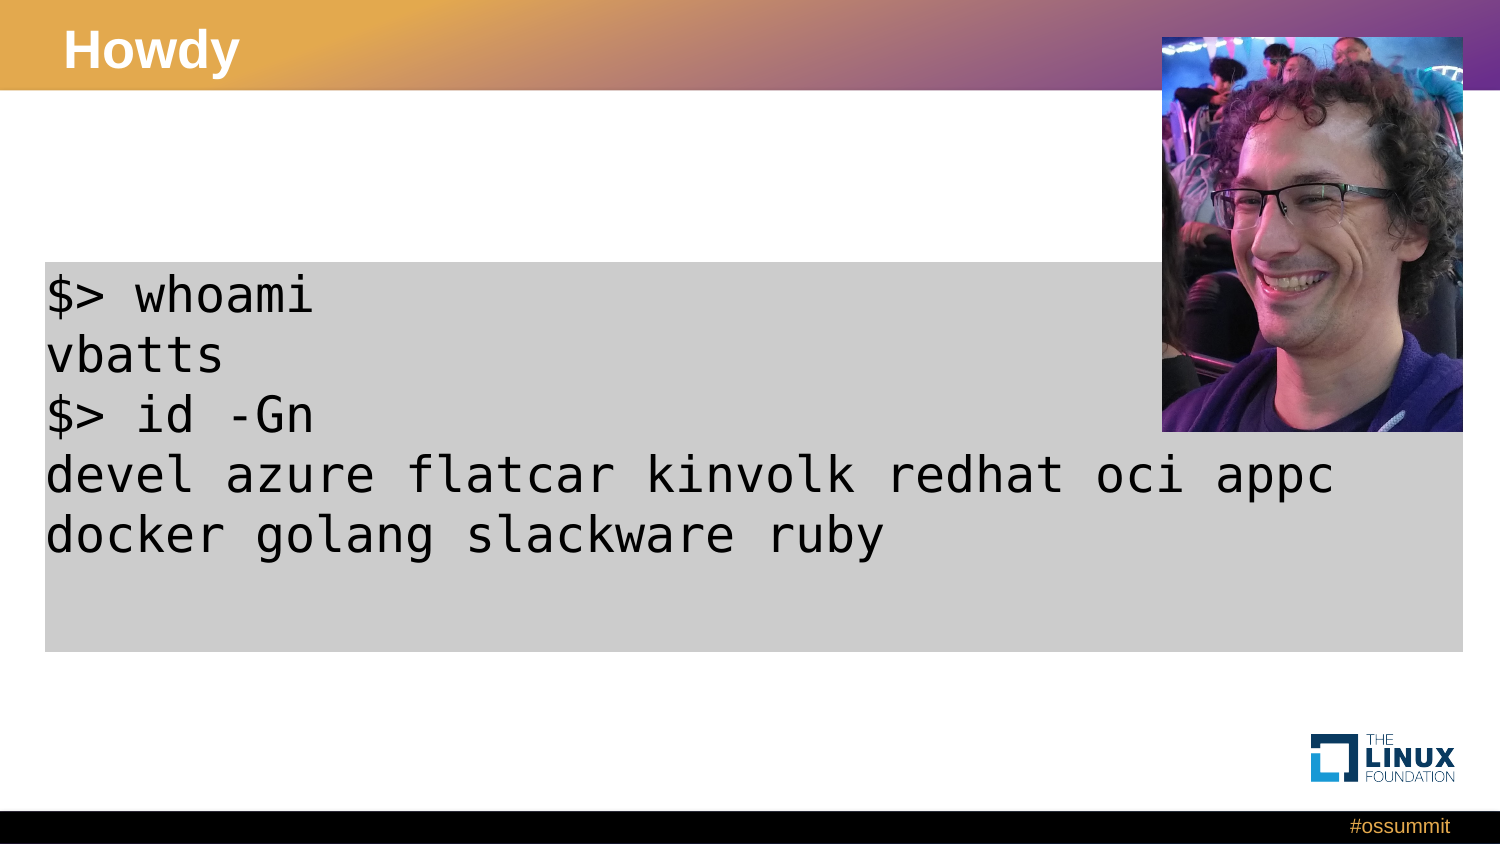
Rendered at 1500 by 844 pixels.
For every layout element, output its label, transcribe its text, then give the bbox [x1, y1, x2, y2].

title Howdy [48, 6, 1425, 87]
text_box $> whoami vbatts $> id -Gn devel azure flatcar kinvolk redhat oci appc docker golang slackware ruby [45, 262, 1463, 652]
picture [0, 0, 1500, 432]
picture [1311, 734, 1455, 782]
